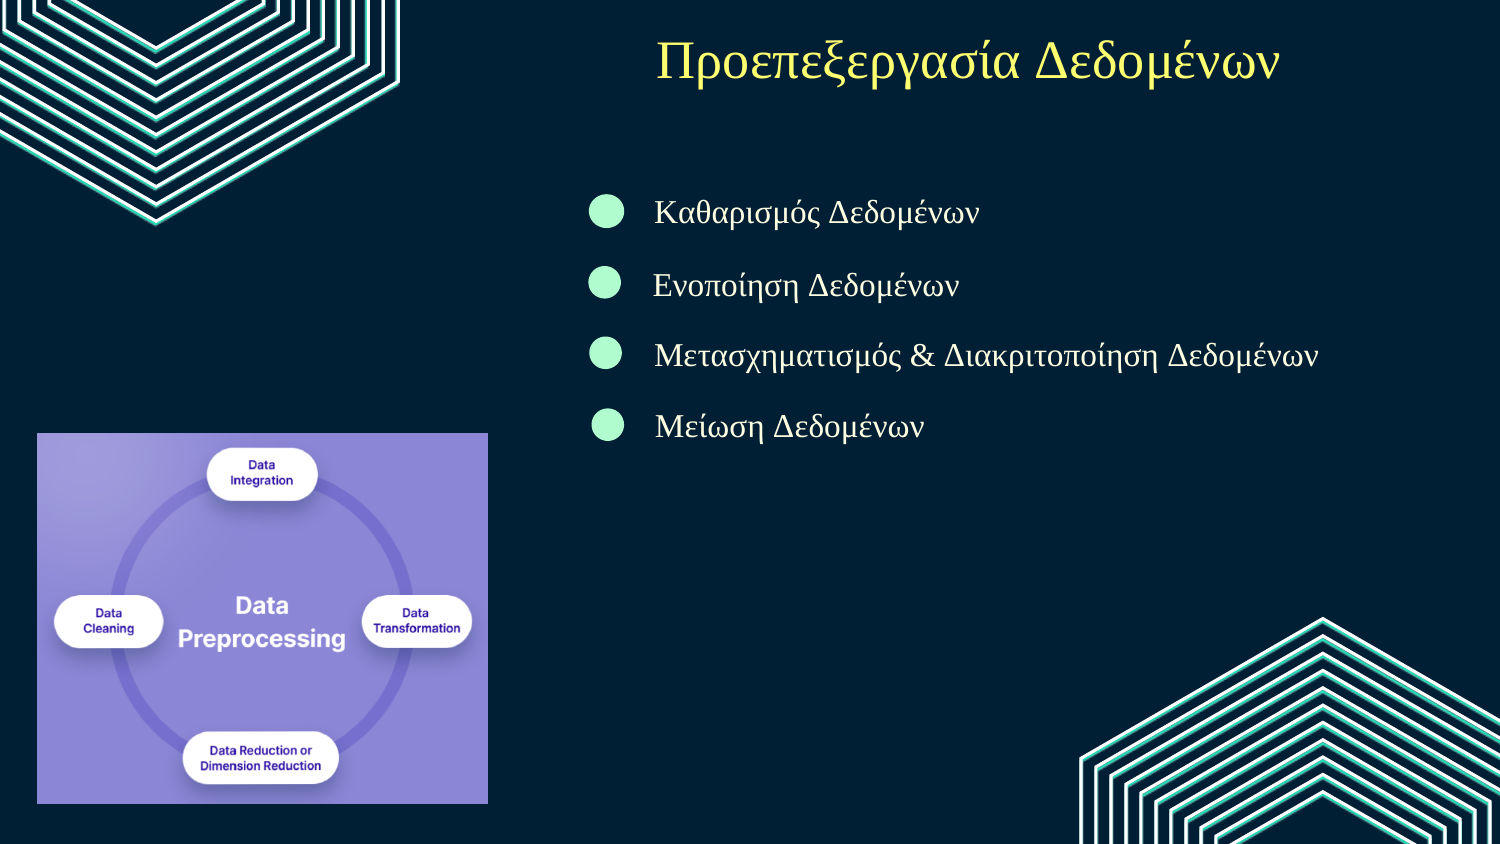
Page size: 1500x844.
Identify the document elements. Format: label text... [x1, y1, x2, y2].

text_box Ενοποίηση Δεδομένων [472, 255, 1355, 311]
text_box [588, 194, 625, 229]
text_box [591, 408, 625, 441]
text_box Καθαρισμός Δεδομένων [564, 182, 1448, 239]
picture [37, 433, 488, 804]
text_box Μείωση Δεδομένων [639, 397, 1500, 453]
text_box Μετασχηματισμός & Διακριτοποίηση Δεδομένων [564, 326, 1448, 382]
title Προεπεξεργασία Δεδομένων [445, 0, 1494, 155]
